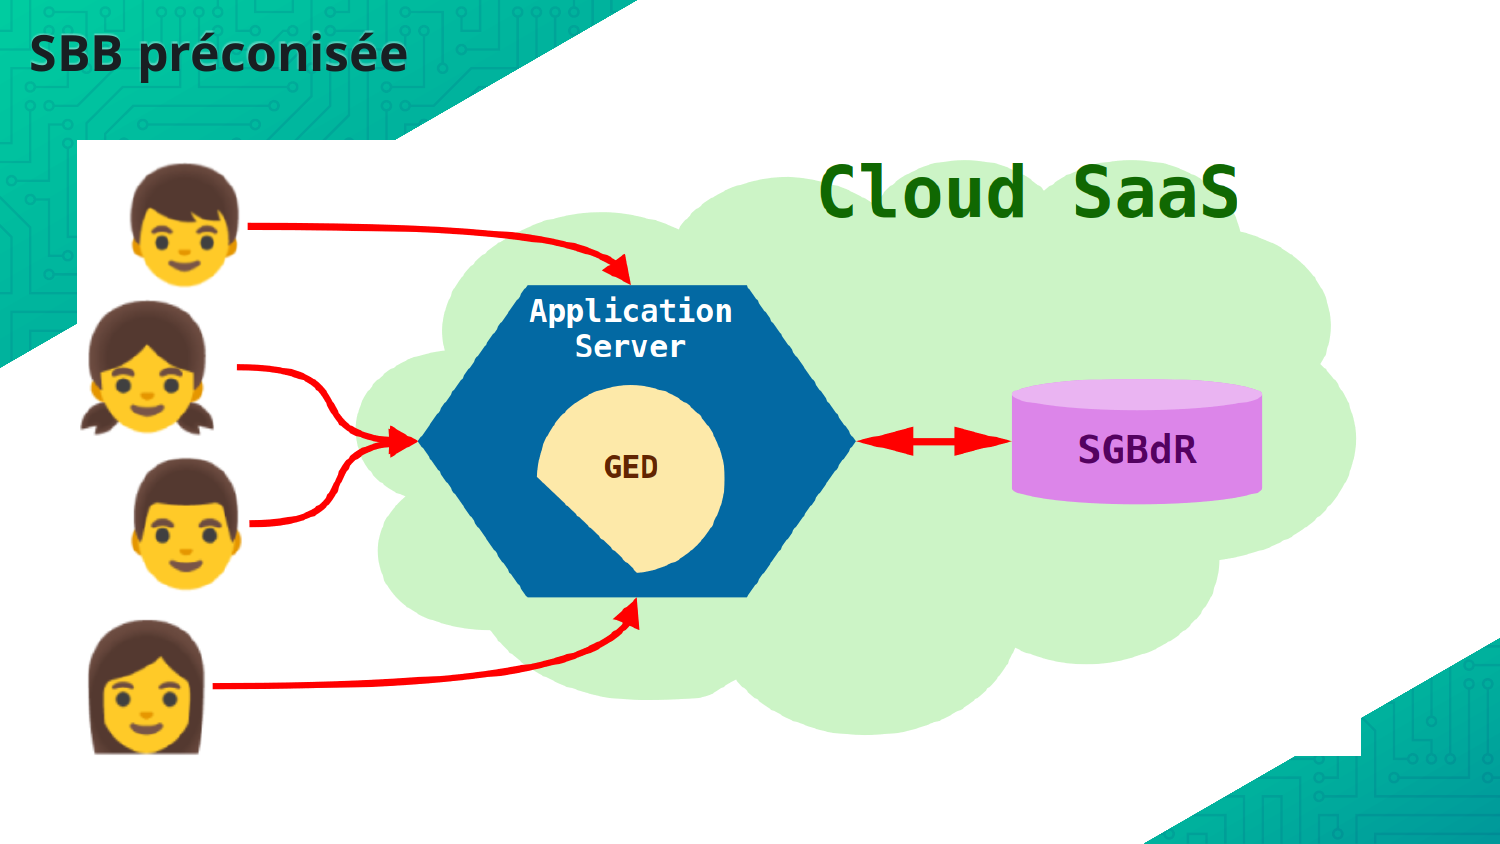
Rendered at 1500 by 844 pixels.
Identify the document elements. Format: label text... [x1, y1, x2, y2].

title SBB préconisée [29, 28, 1250, 87]
picture [77, 140, 1361, 756]
